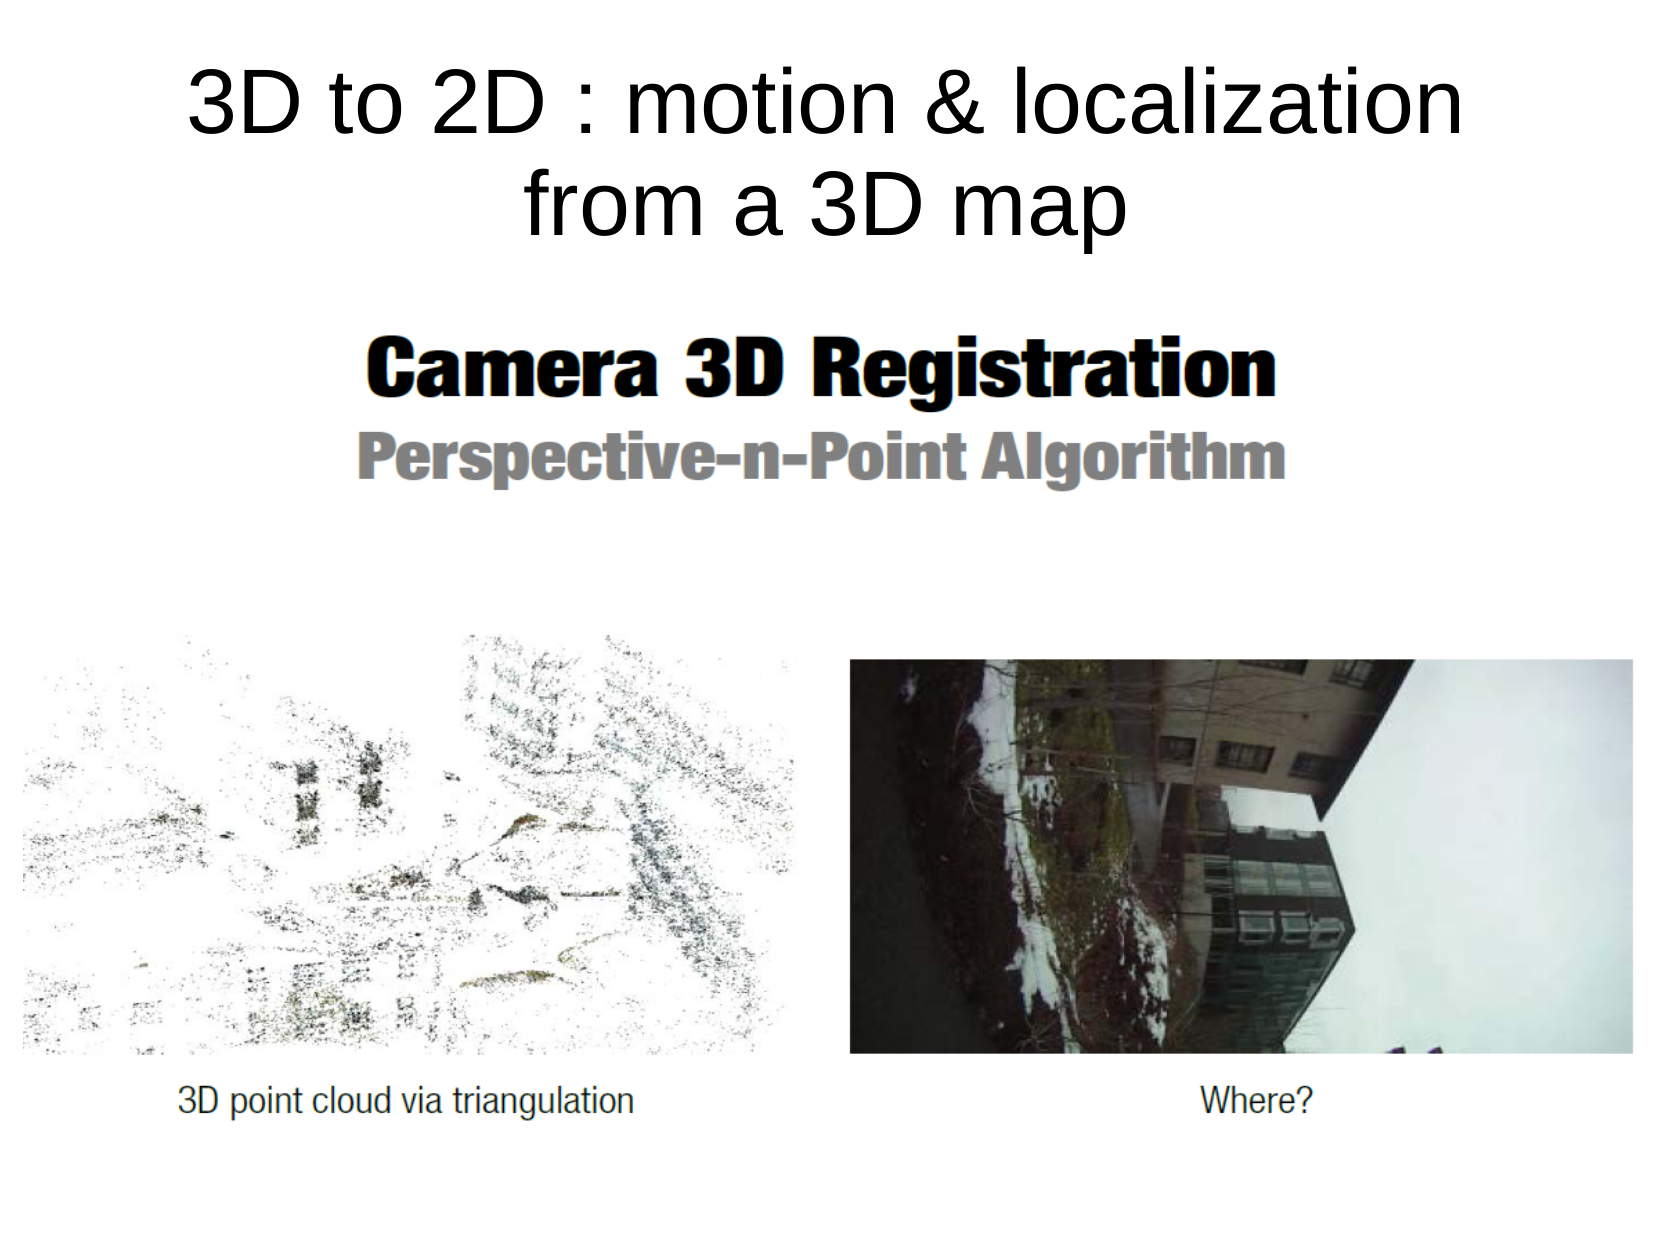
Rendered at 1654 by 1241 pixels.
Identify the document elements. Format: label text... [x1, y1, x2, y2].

title 3D to 2D : motion & localization from a 3D map [82, 49, 1571, 257]
picture [23, 322, 1647, 1170]
